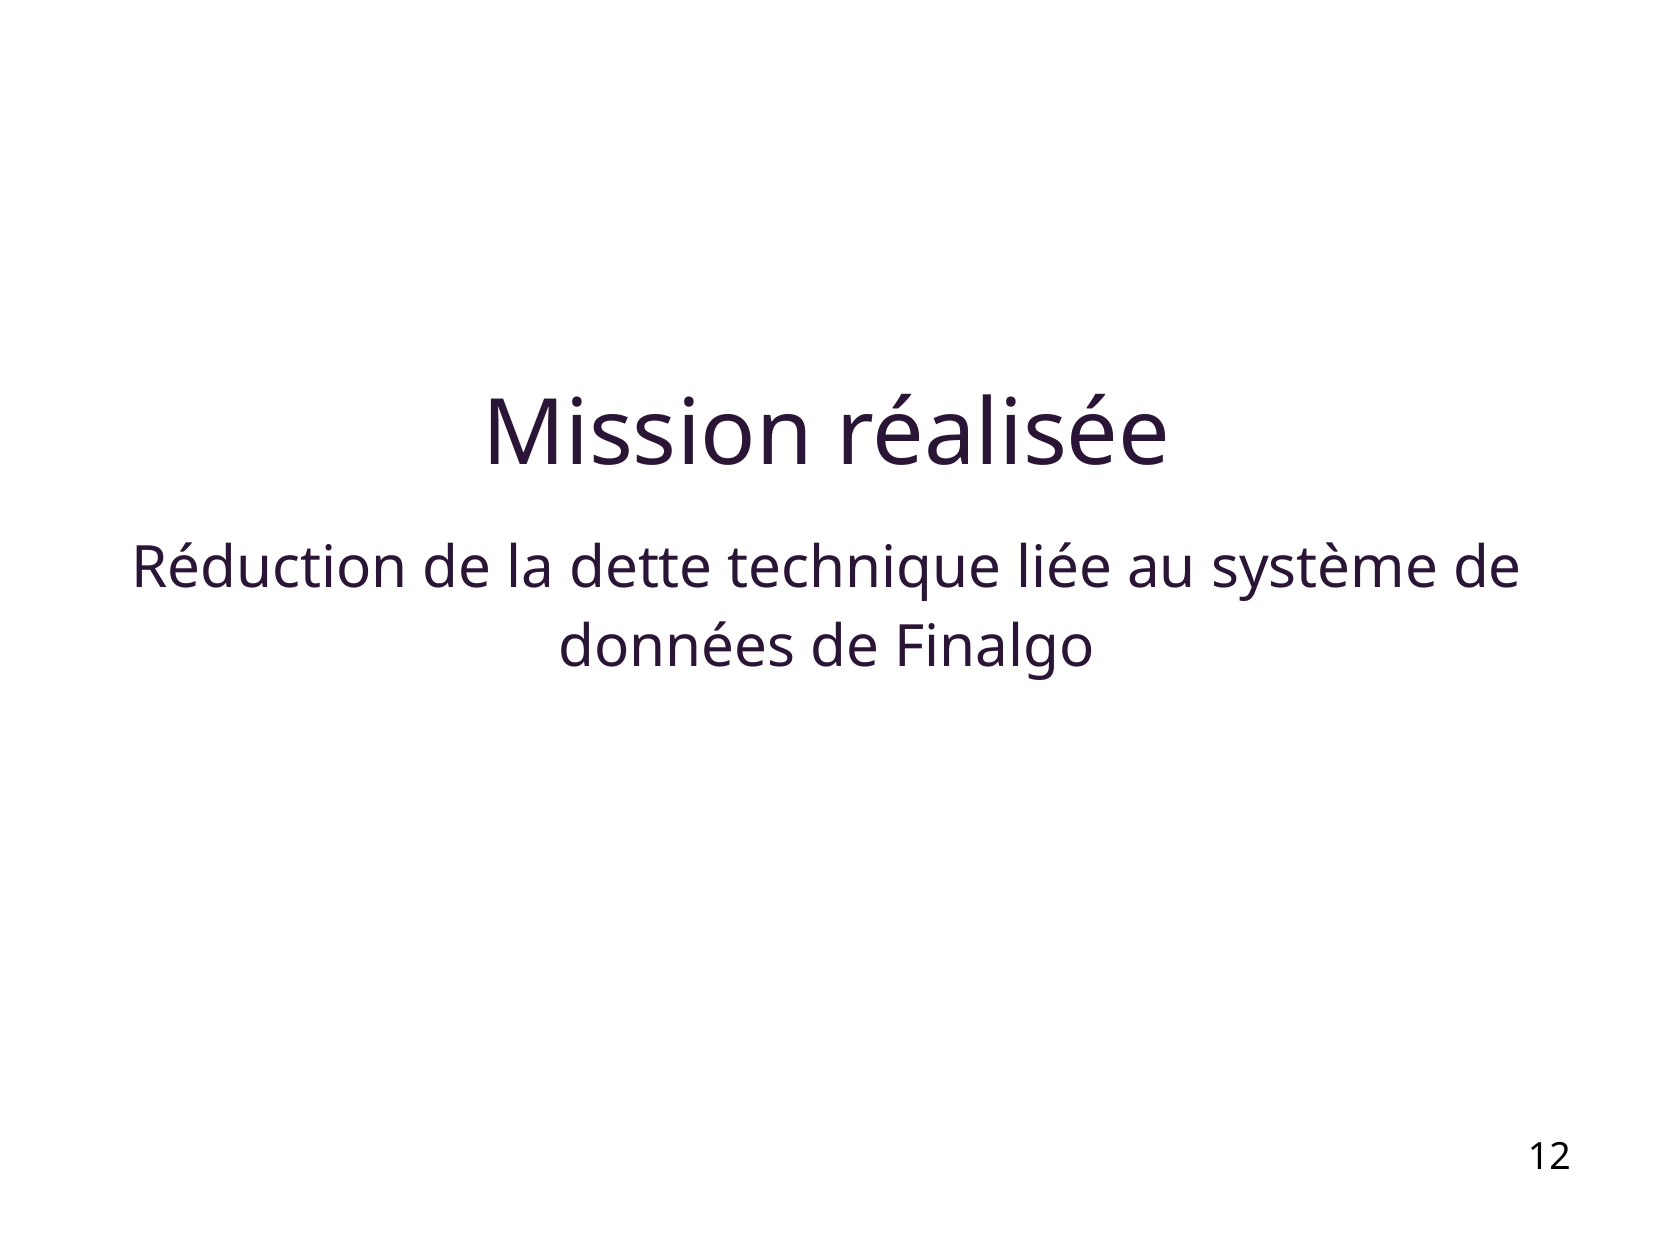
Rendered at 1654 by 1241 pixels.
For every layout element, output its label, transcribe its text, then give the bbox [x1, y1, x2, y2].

title Mission réalisée Réduction de la dette technique liée au système de données de Finalgo [82, 366, 1571, 750]
